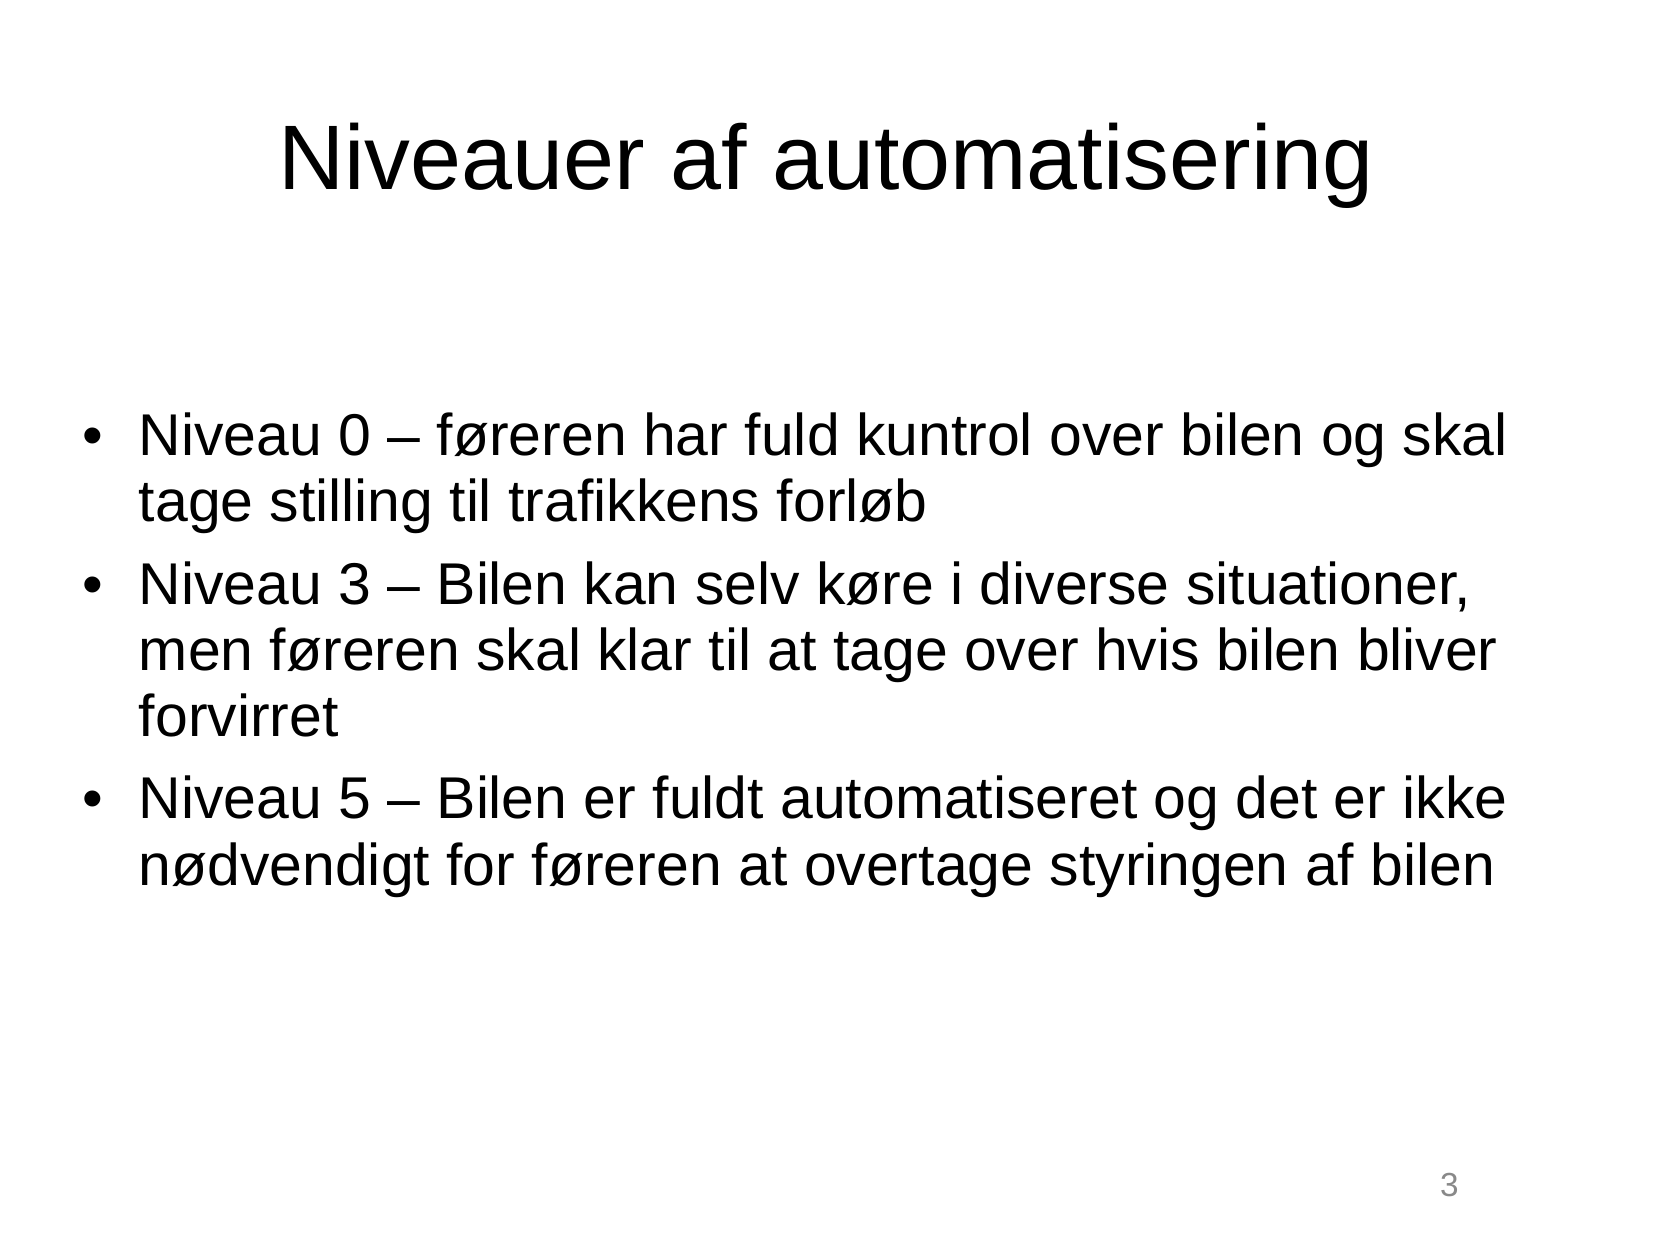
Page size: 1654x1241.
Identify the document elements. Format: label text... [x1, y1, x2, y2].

title Niveauer af automatisering [82, 49, 1571, 257]
subtitle Niveau 0 – føreren har fuld kuntrol over bilen og skal tage stilling til trafikkens forløb Niveau 3 – Bilen kan selv køre i diverse situationer, men føreren skal klar til at tage over hvis bilen bliver forvirret Niveau 5 – Bilen er fuldt automatiseret og det er ikke nødvendigt for føreren at overtage styringen af bilen [82, 290, 1571, 1010]
